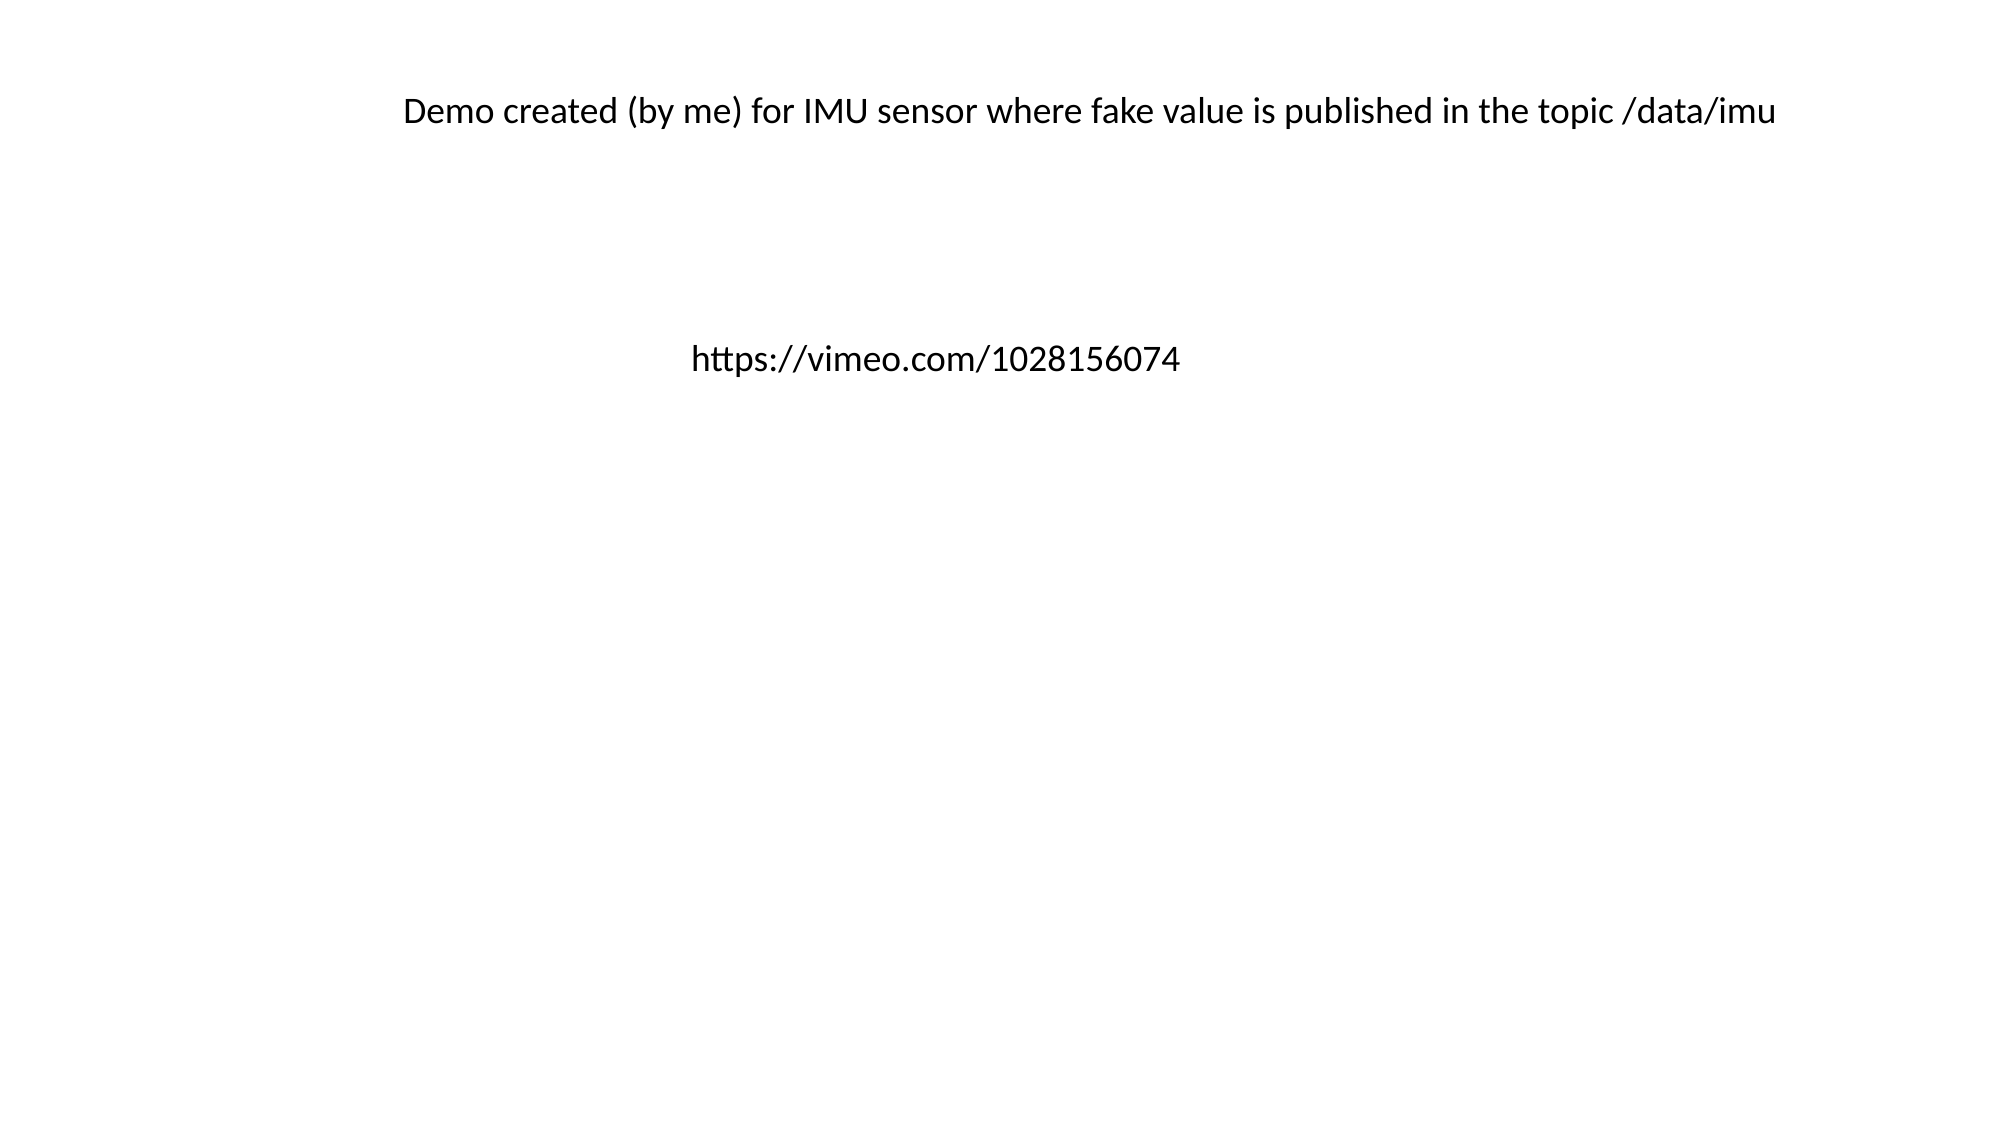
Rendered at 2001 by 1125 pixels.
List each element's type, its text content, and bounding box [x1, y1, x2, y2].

text_box Demo created (by me) for IMU sensor where fake value is published in the topic /data/imu [388, 78, 1794, 139]
text_box https://vimeo.com/1028156074 [676, 326, 1677, 387]
